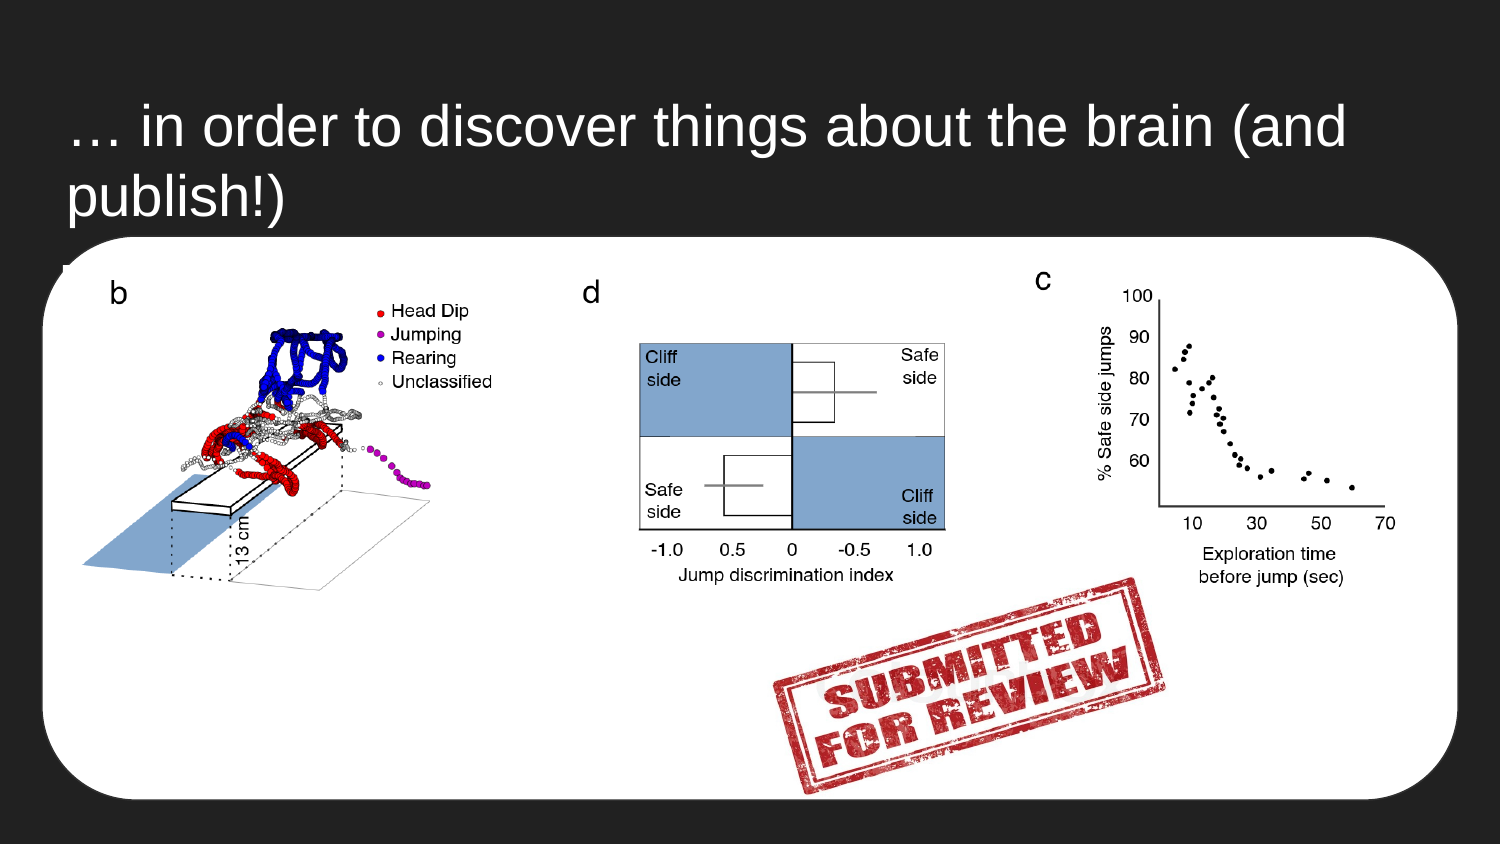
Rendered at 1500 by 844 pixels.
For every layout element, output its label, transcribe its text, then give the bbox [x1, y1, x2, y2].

text_box [68, 236, 1459, 801]
text_box [41, 271, 767, 801]
title … in order to discover things about the brain (and publish!) [51, 72, 1449, 167]
picture [62, 265, 1406, 844]
